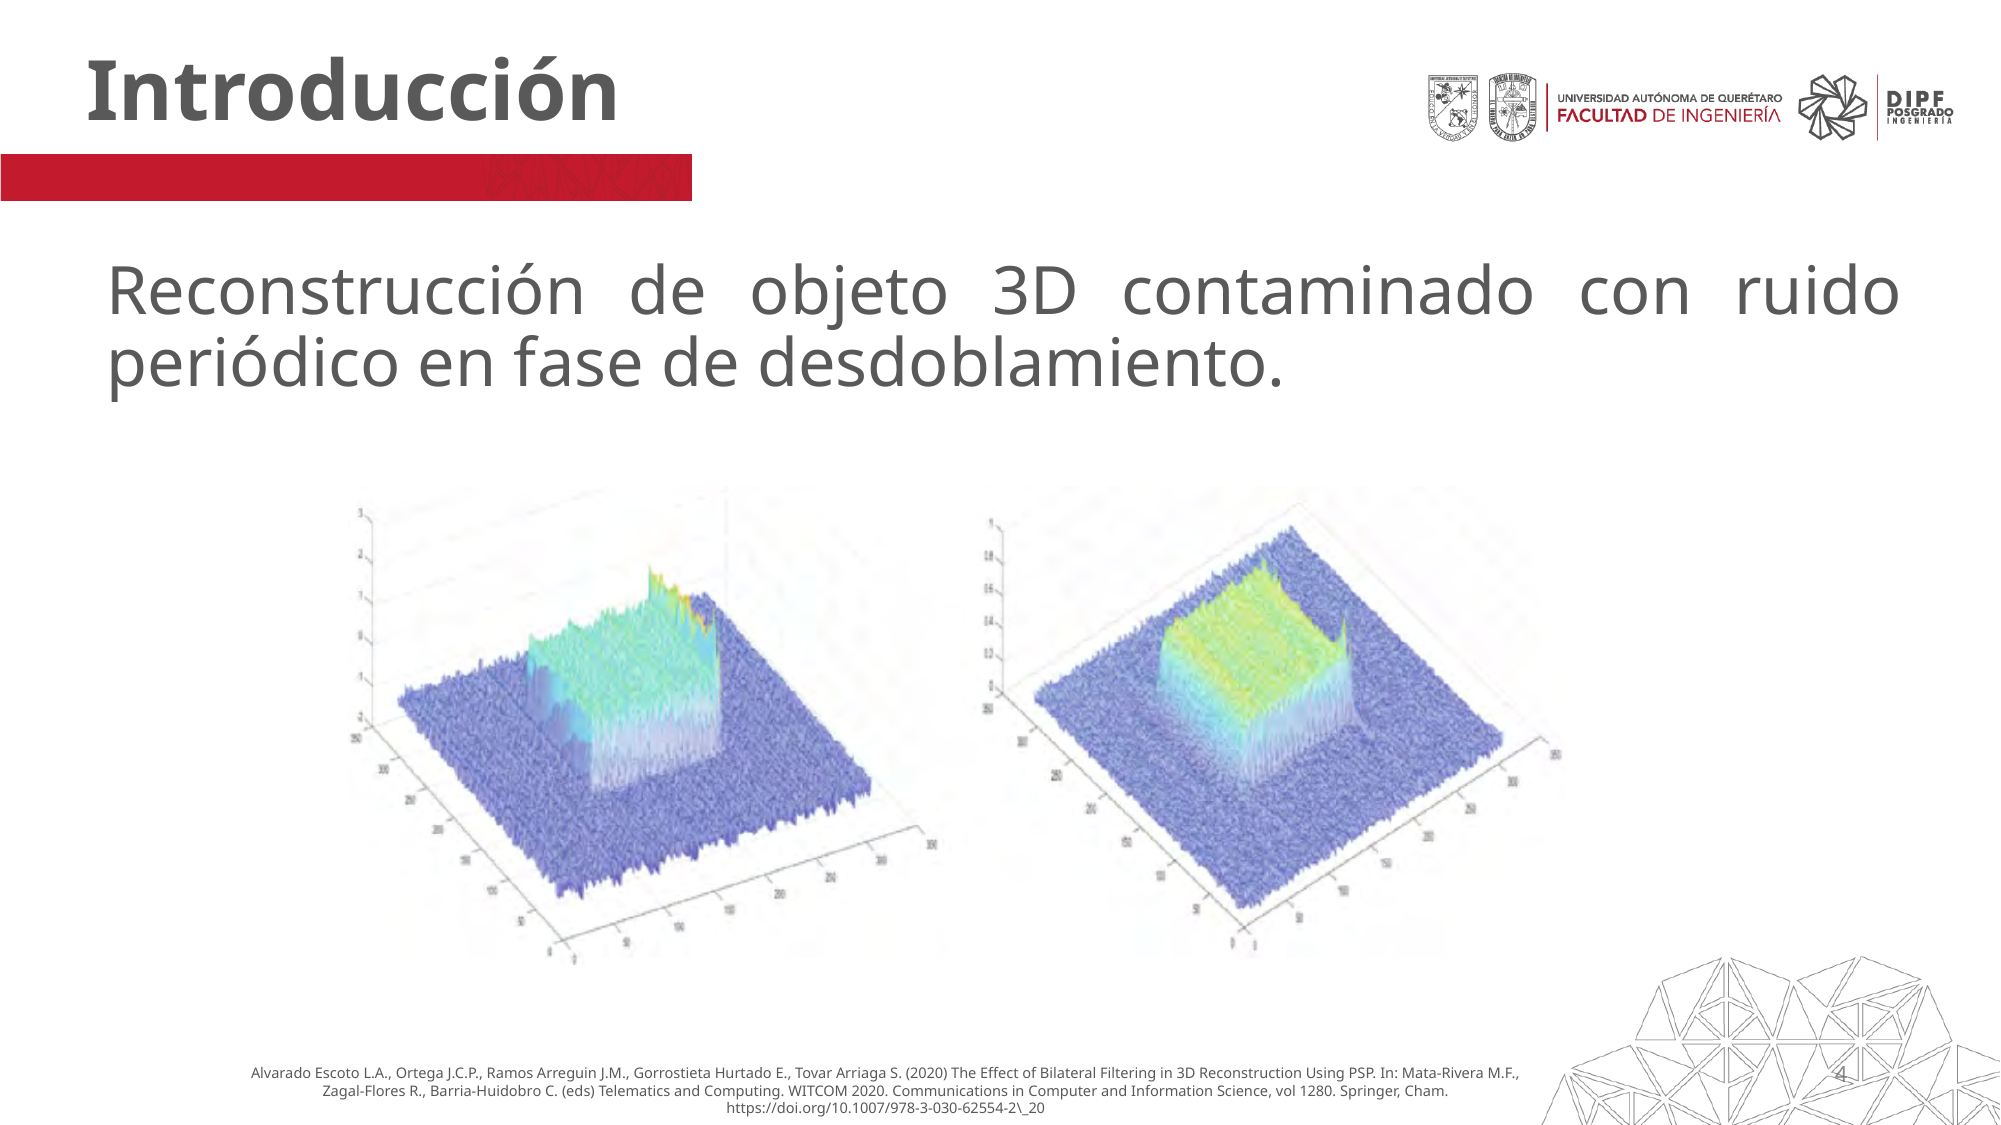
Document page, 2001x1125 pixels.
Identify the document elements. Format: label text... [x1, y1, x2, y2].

list Reconstrucción de objeto 3D contaminado con ruido periódico en fase de desdoblamiento. [91, 249, 1920, 971]
text_box Alvarado Escoto L.A., Ortega J.C.P., Ramos Arreguin J.M., Gorrostieta Hurtado E., Tovar Arriaga S. (2020) The Effect of Bilateral Filtering in 3D Reconstruction Using PSP. In: Mata-Rivera M.F., Zagal-Flores R., Barria-Huidobro C. (eds) Telematics and Computing. WITCOM 2020. Communications in Computer and Information Science, vol 1280. Springer, Cham. https://doi.org/10.1007/978-3-030-62554-2\_20 [236, 1056, 1536, 1124]
picture [0, 154, 692, 201]
picture [340, 442, 2000, 1125]
text_box Introducción [66, 14, 692, 154]
picture [1422, 66, 1959, 160]
